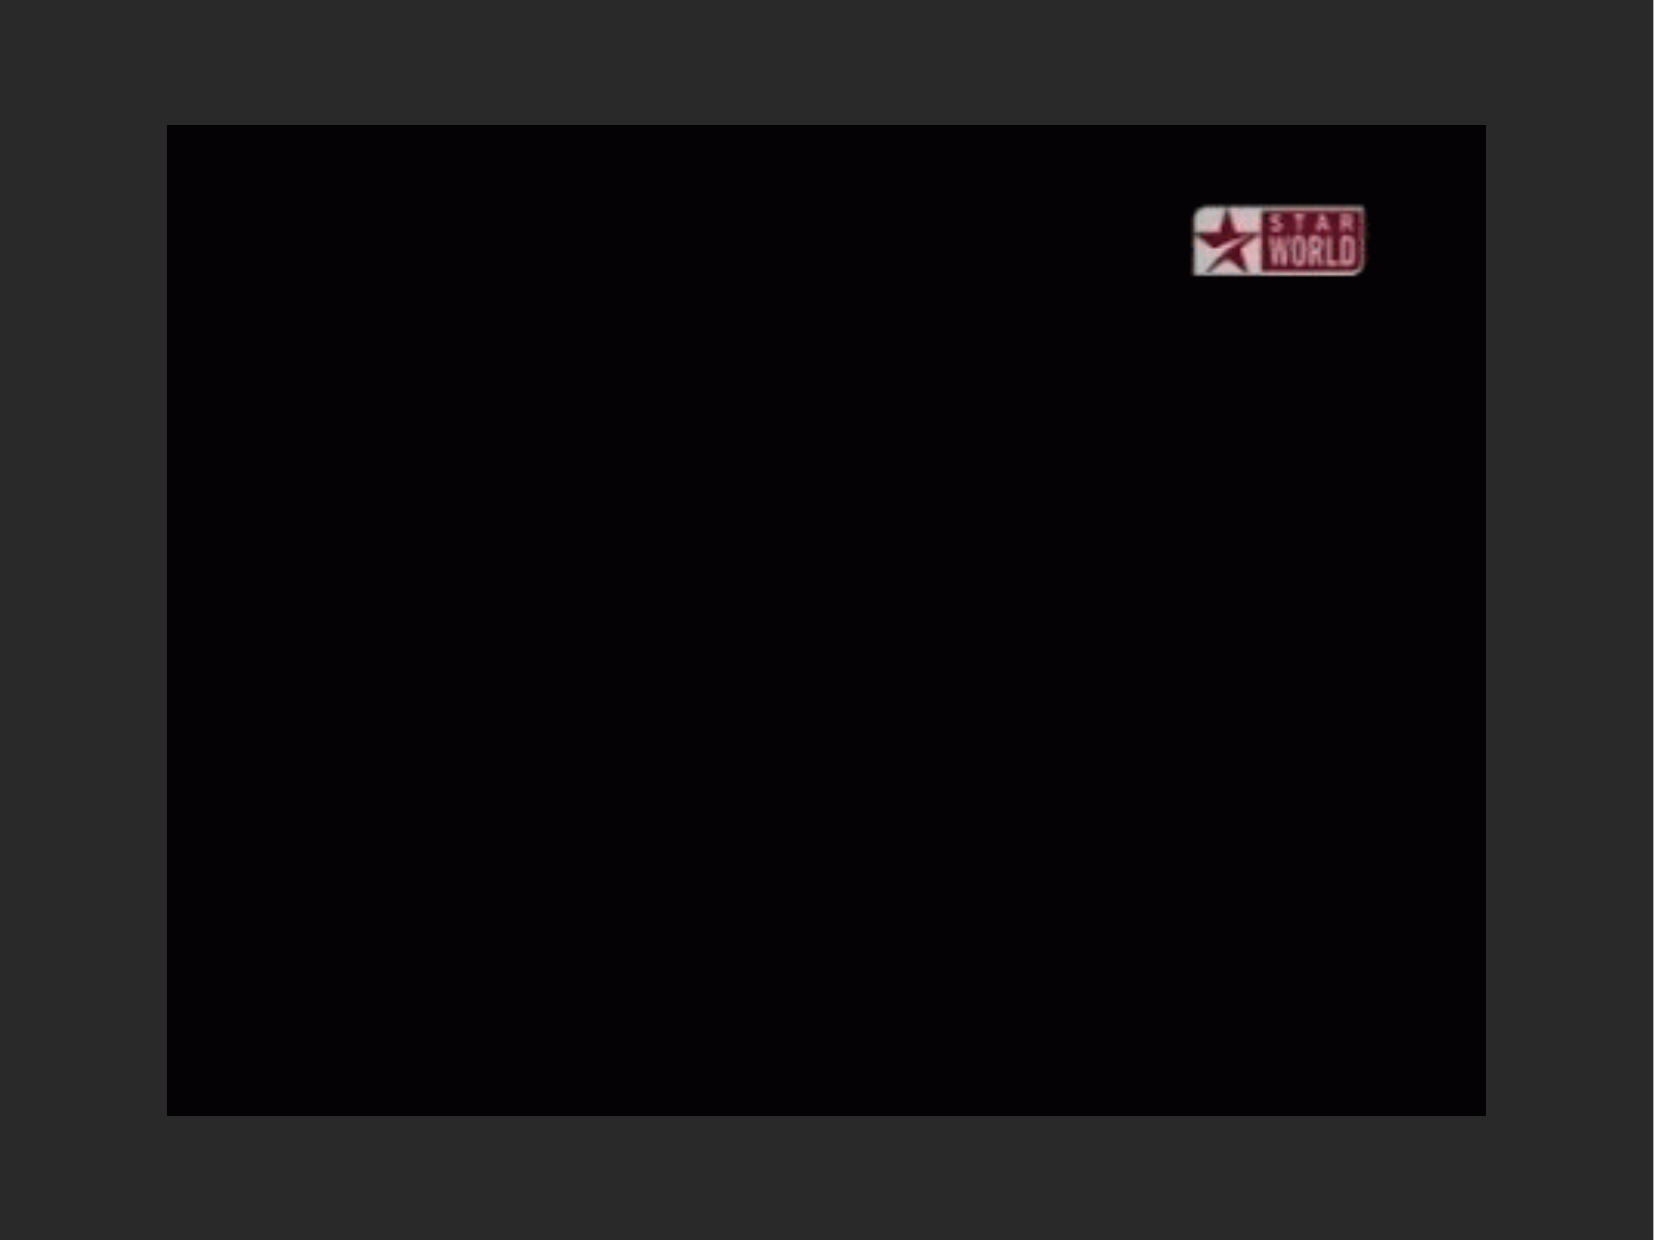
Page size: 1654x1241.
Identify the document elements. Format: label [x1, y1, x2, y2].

picture [167, 125, 1486, 1116]
